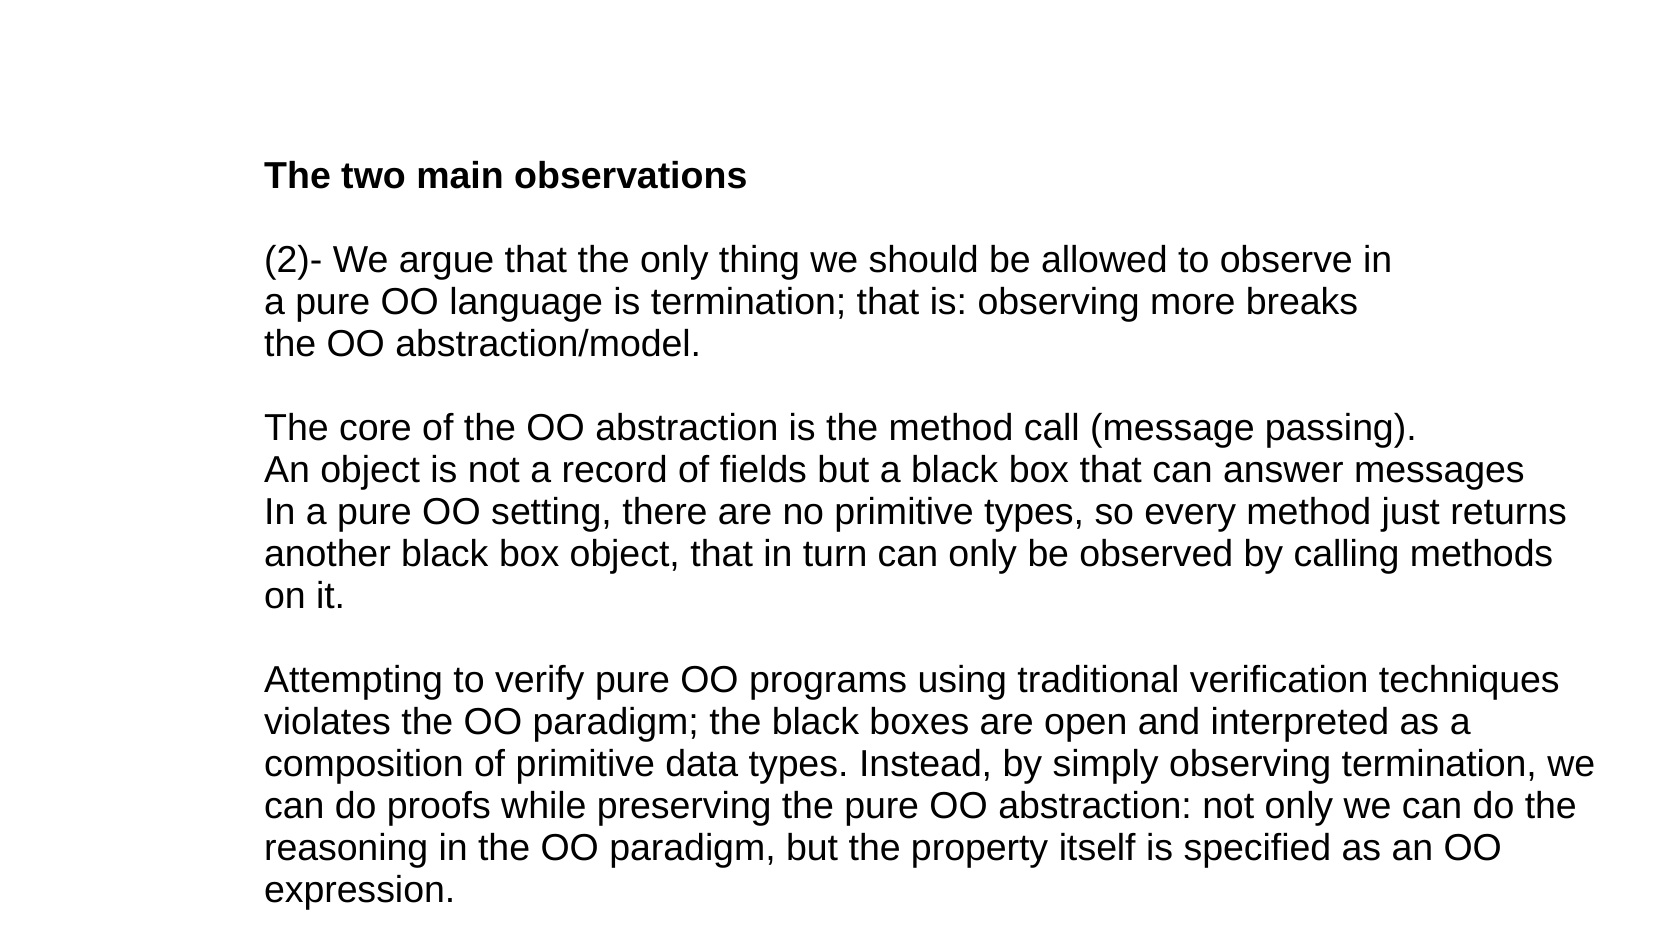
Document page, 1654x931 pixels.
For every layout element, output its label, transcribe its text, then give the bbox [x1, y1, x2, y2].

text_box The two main observations (2)- We argue that the only thing we should be allowed to observe in a pure OO language is termination; that is: observing more breaks the OO abstraction/model. The core of the OO abstraction is the method call (message passing). An object is not a record of fields but a black box that can answer messages In a pure OO setting, there are no primitive types, so every method just returns another black box object, that in turn can only be observed by calling methods on it. Attempting to verify pure OO programs using traditional verification techniques violates the OO paradigm; the black boxes are open and interpreted as a composition of primitive data types. Instead, by simply observing termination, we can do proofs while preserving the pure OO abstraction: not only we can do the reasoning in the OO paradigm, but the property itself is specified as an OO expression. [249, 146, 1613, 931]
